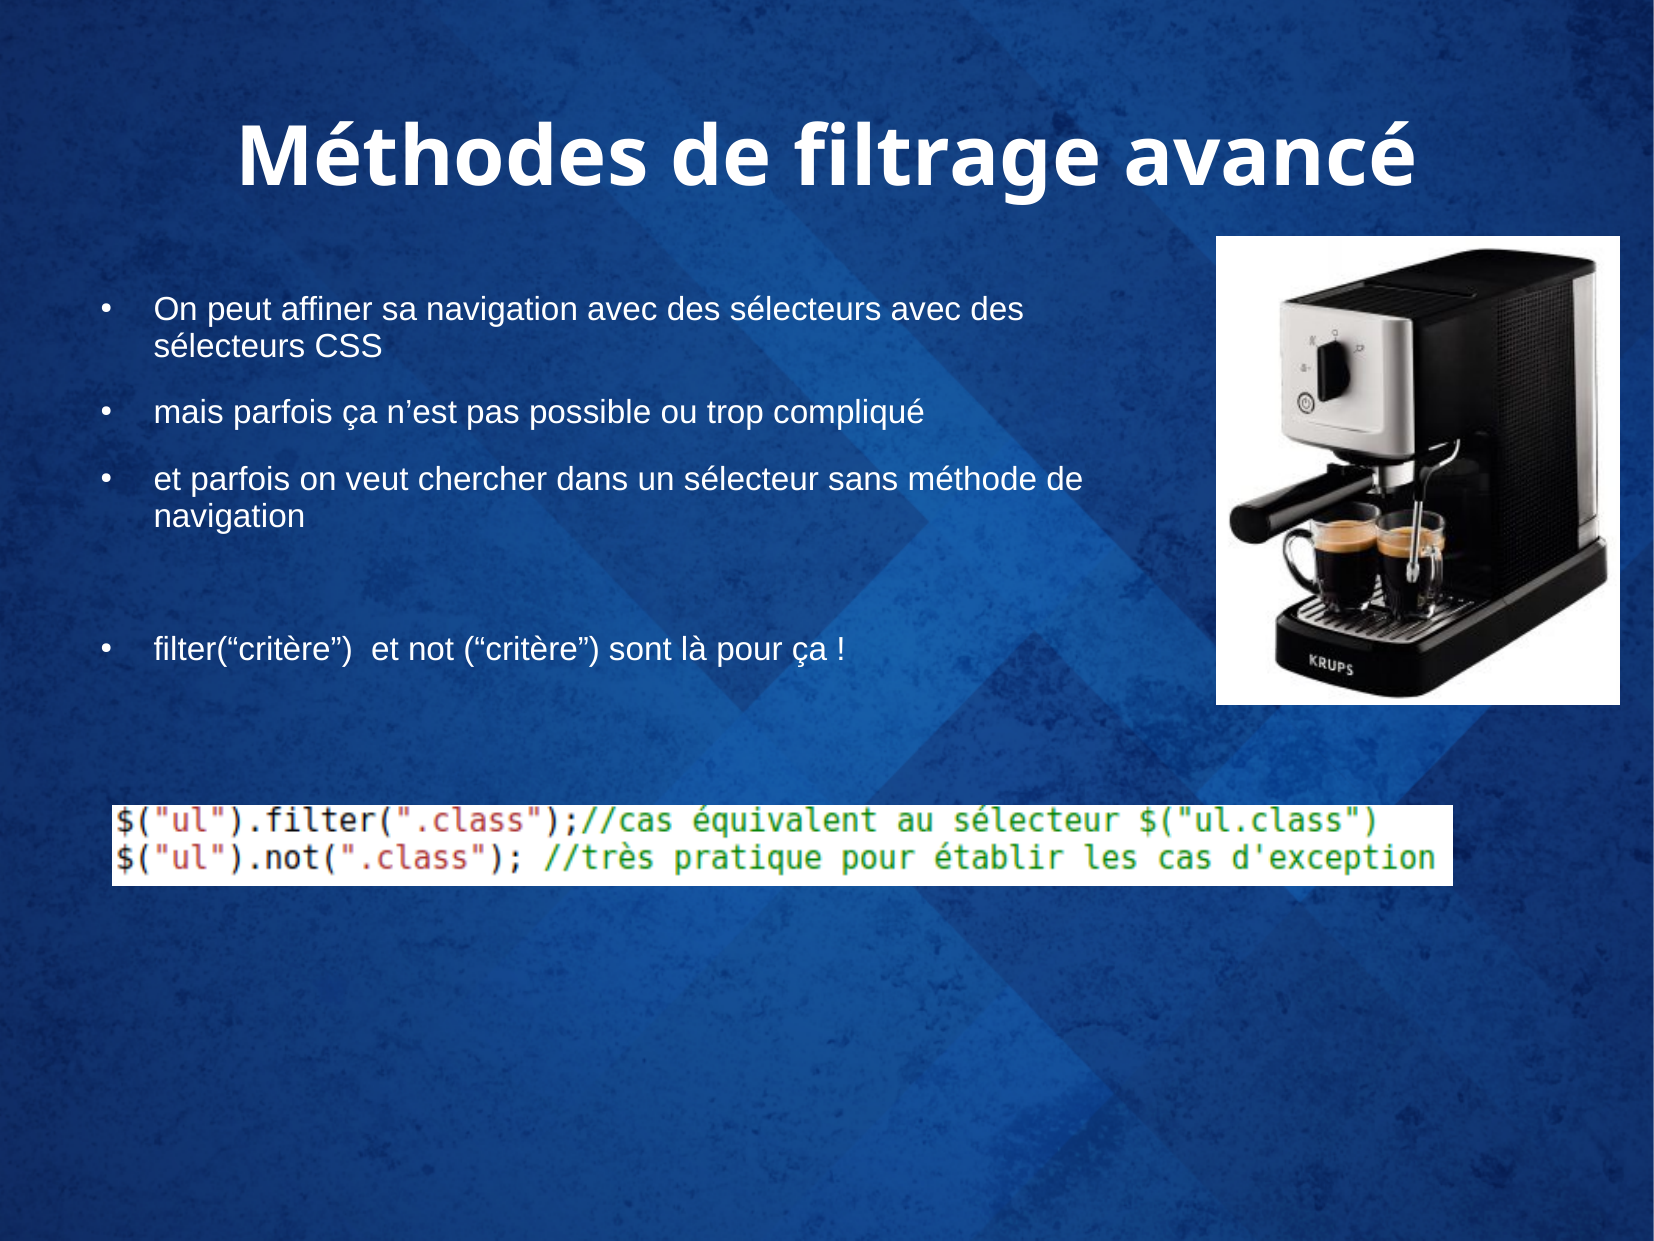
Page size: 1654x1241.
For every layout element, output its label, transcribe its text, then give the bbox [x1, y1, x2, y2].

title Méthodes de filtrage avancé [82, 49, 1571, 257]
picture [0, 0, 1654, 1241]
list On peut affiner sa navigation avec des sélecteurs avec des sélecteurs CSS mais parfois ça n’est pas possible ou trop compliqué et parfois on veut chercher dans un sélecteur sans méthode de navigation filter(“critère”) et not (“critère”) sont là pour ça ! [82, 290, 1146, 1010]
